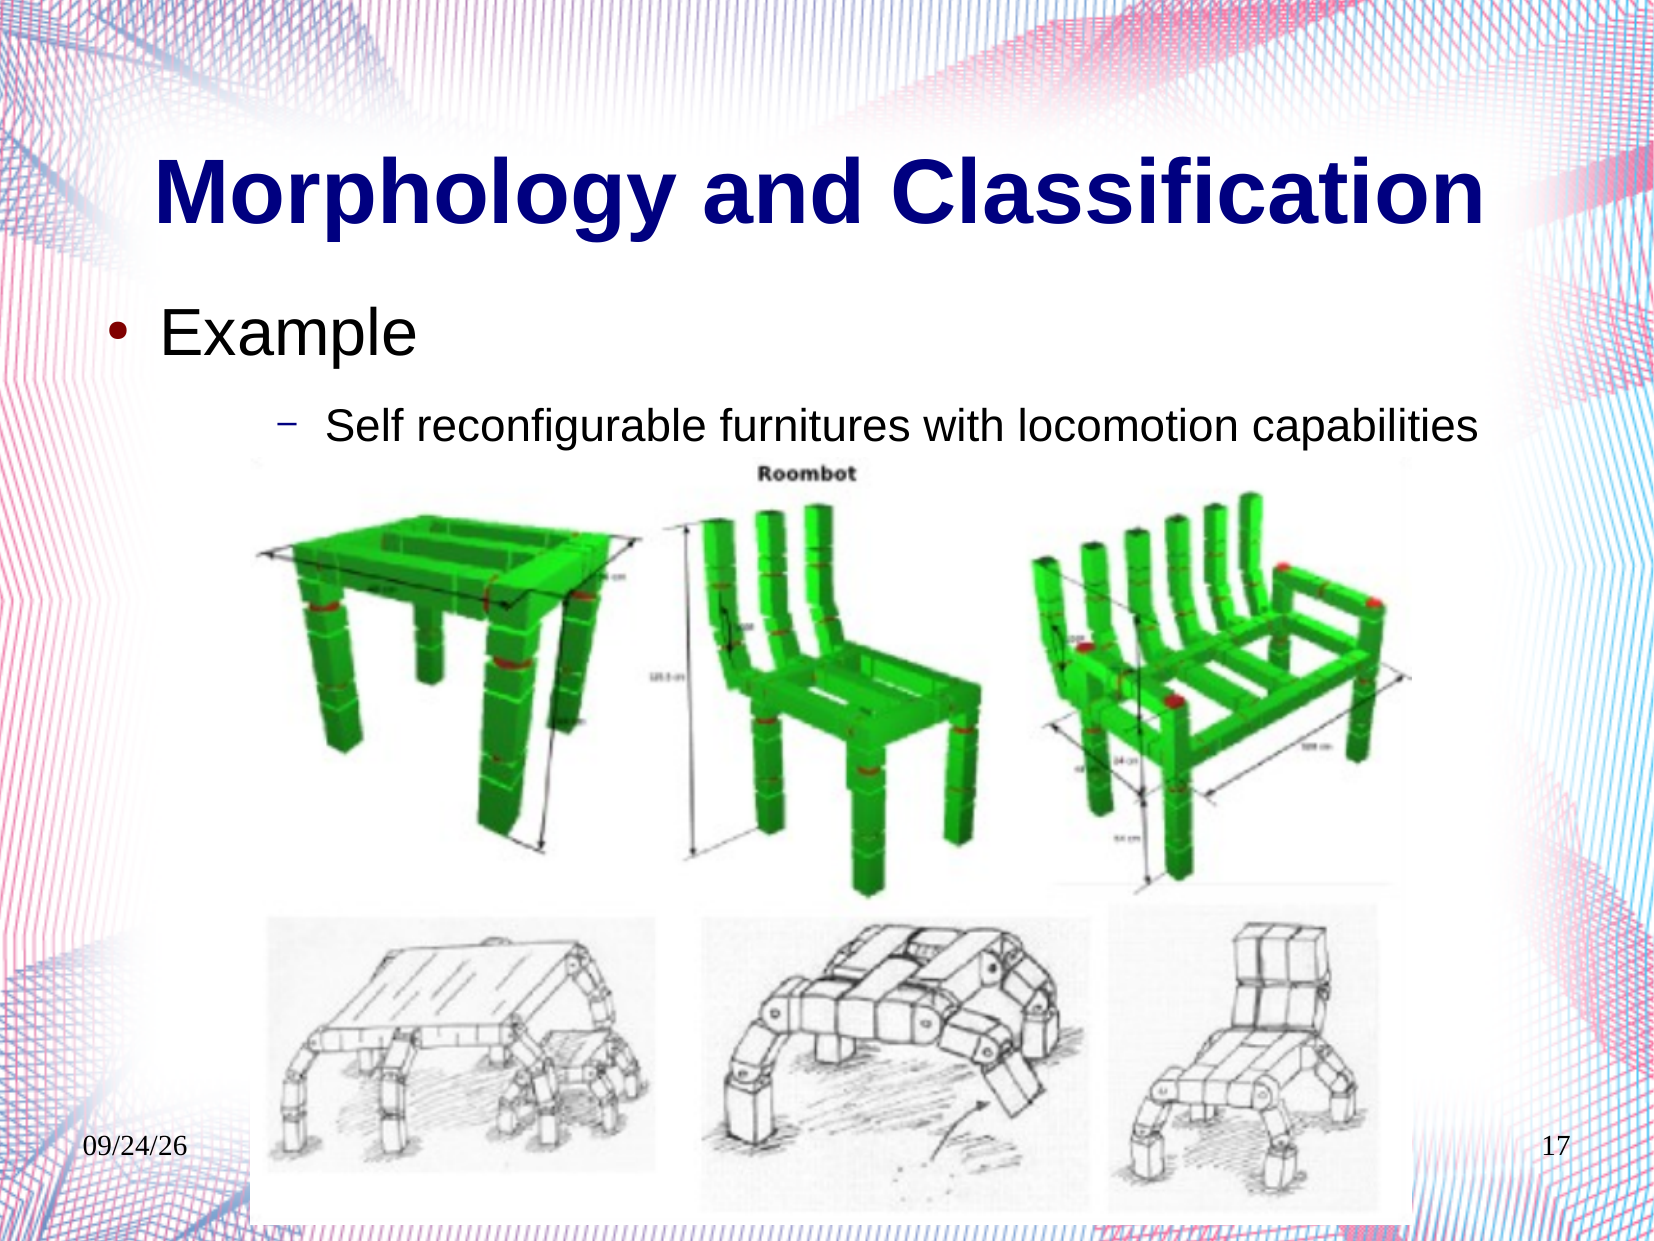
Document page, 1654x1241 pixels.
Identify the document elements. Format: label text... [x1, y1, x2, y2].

title Morphology and Classification [76, 88, 1565, 296]
picture [0, 0, 1654, 1241]
list Example Self reconfigurable furnitures with locomotion capabilities [88, 295, 1577, 1114]
